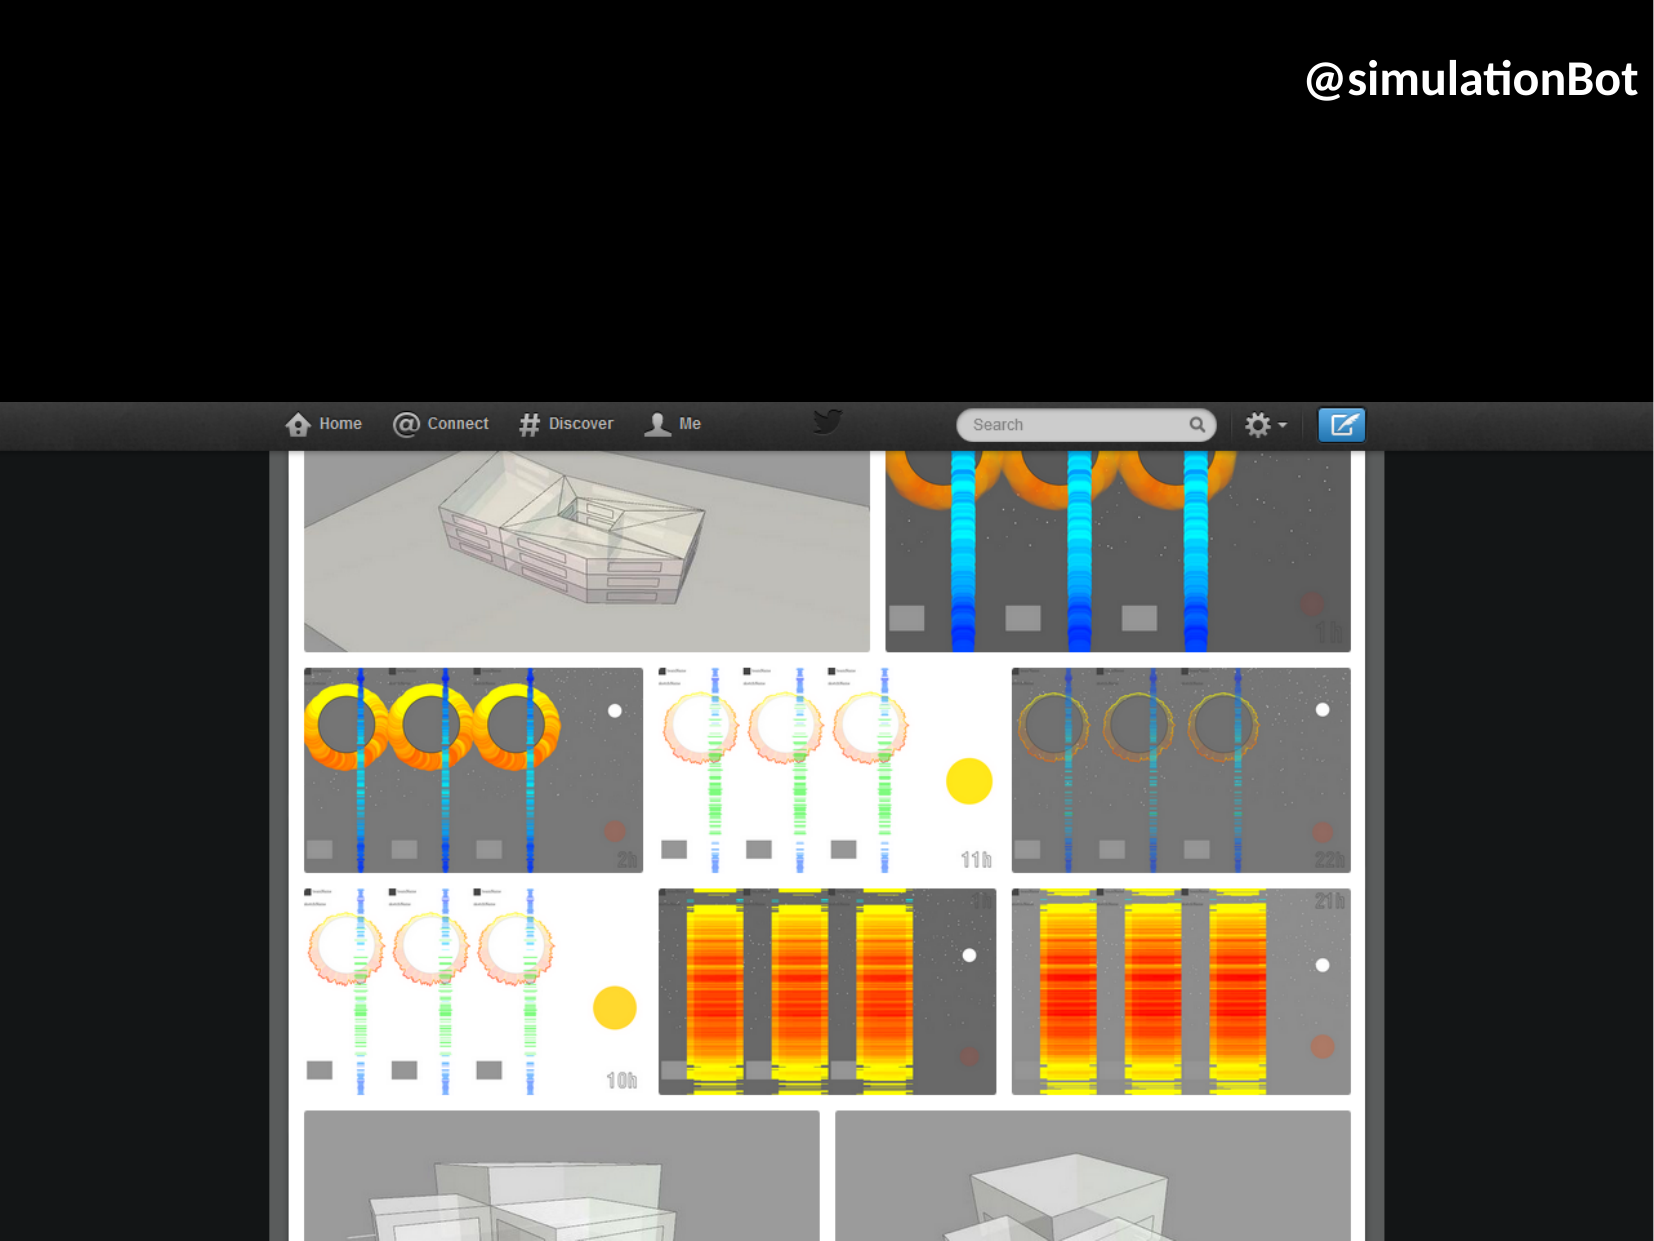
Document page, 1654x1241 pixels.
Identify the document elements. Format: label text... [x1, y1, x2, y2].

text_box @simulationBot [0, 0, 1654, 402]
picture [0, 402, 1654, 1241]
